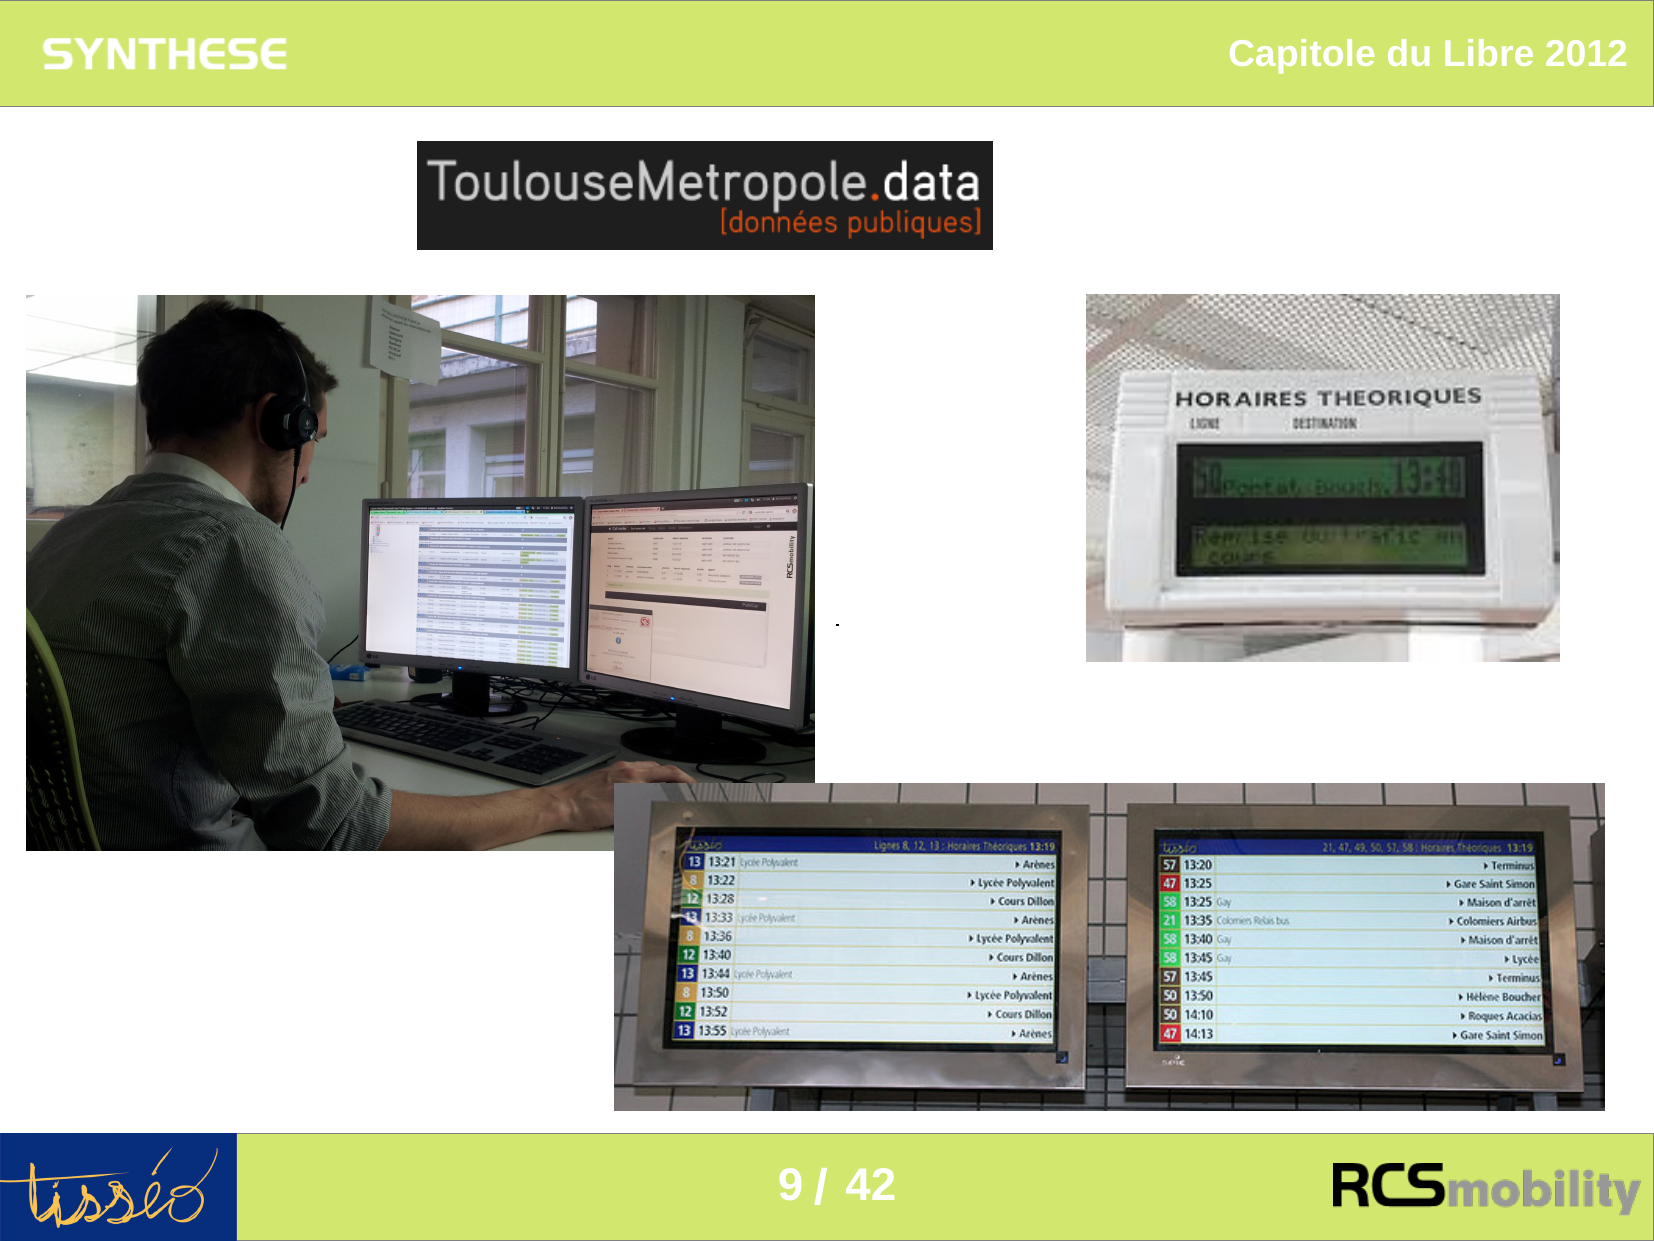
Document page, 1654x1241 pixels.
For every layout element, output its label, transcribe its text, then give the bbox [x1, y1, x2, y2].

picture [417, 141, 993, 250]
text_box 42 [830, 1151, 922, 1231]
picture [41, 35, 292, 73]
picture [1333, 1163, 1642, 1217]
text_box Capitole du Libre 2012 [0, 0, 1654, 107]
picture [614, 783, 1605, 1111]
subtitle [82, 141, 1571, 1087]
picture [1086, 294, 1560, 662]
picture [0, 1133, 237, 1241]
text_box / [237, 1133, 1654, 1241]
text_box <numéro> [566, 1151, 819, 1241]
picture [26, 295, 82, 851]
